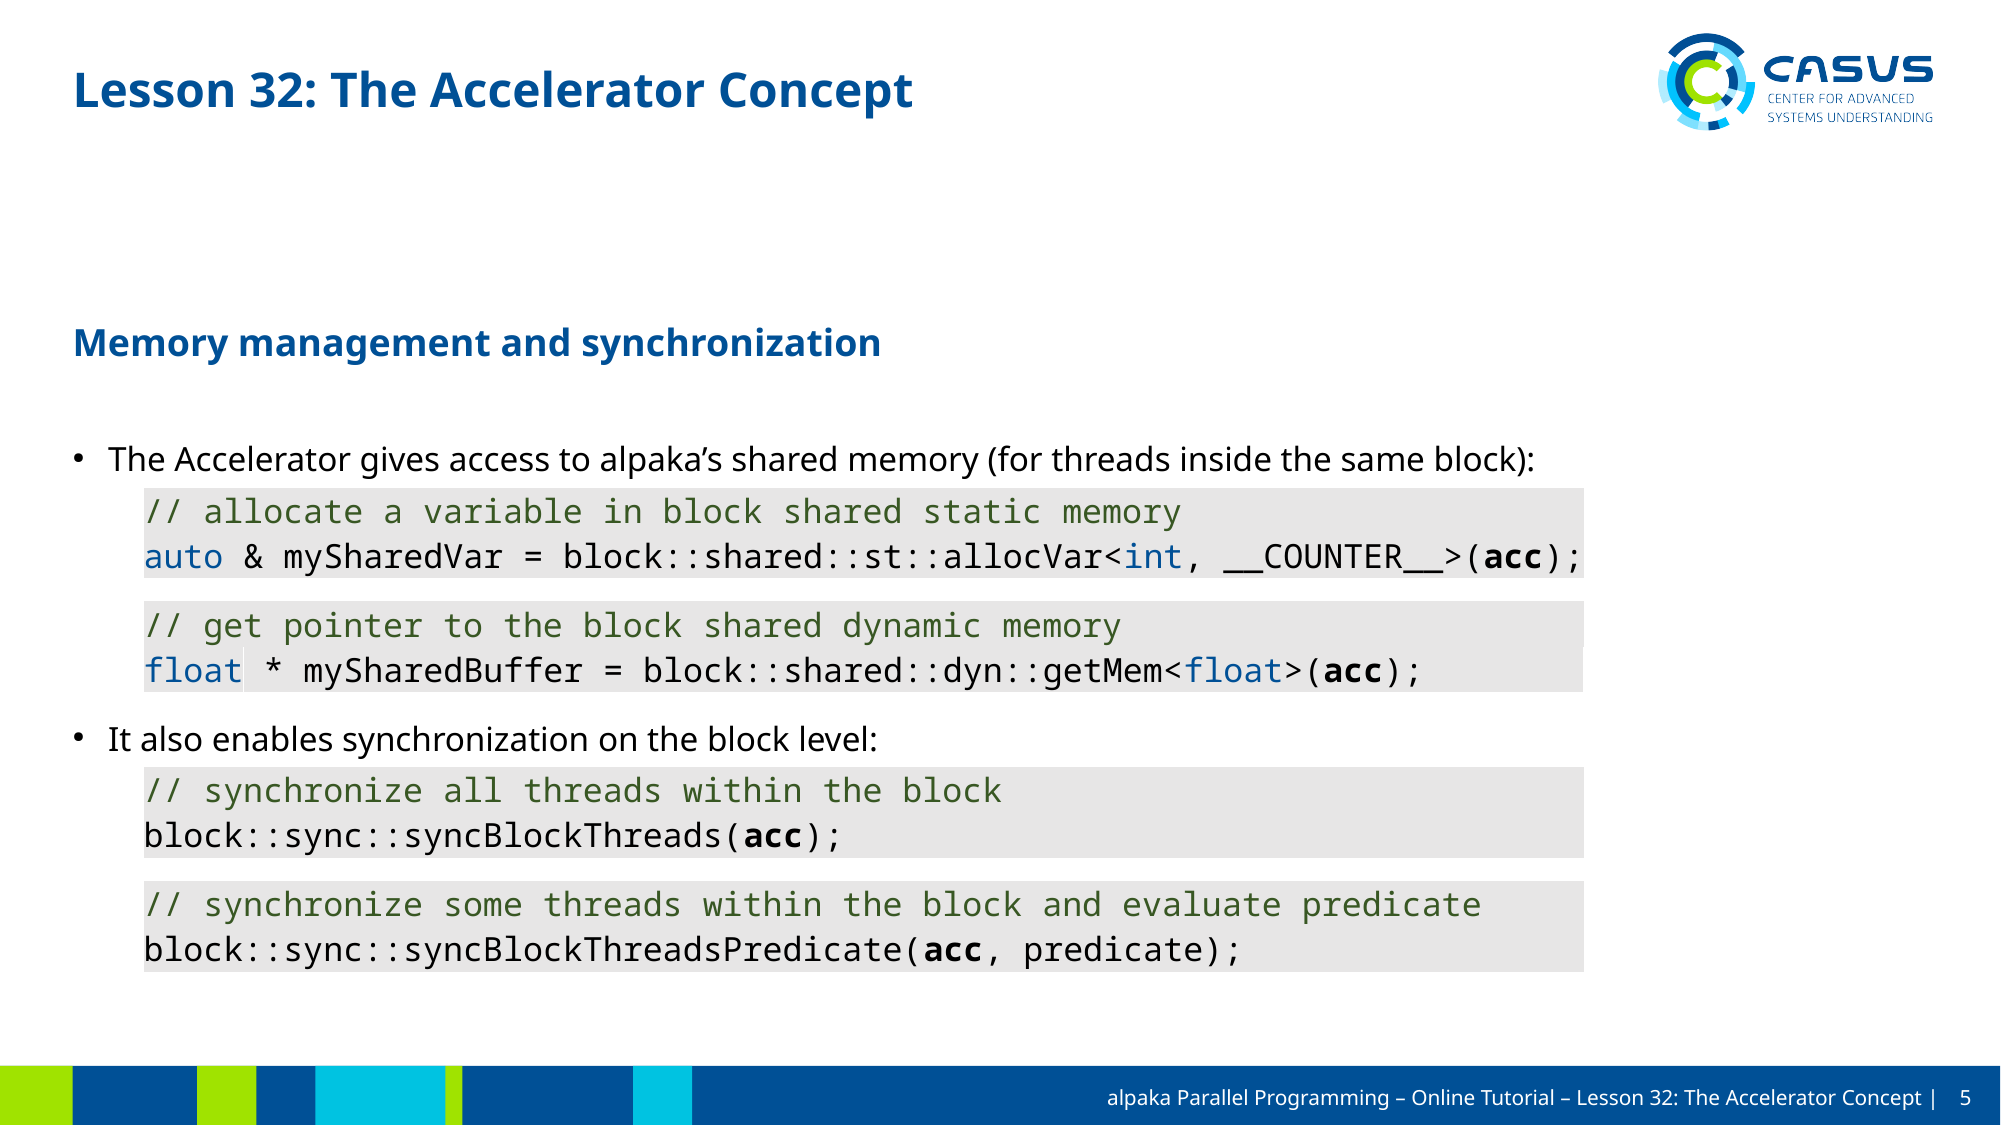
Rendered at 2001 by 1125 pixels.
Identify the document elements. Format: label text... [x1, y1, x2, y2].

picture [1658, 33, 1933, 131]
title Lesson 32: The Accelerator Concept [72, 54, 1620, 123]
list Memory management and synchronization The Accelerator gives access to alpaka’s shared memory (for threads inside the same block): // allocate a variable in block shared static memory auto & mySharedVar = block::shared::st::allocVar<int, __COUNTER__>(acc); // get pointer to the block shared dynamic memory float * mySharedBuffer = block::shared::dyn::getMem<float>(acc); It also enables synchronization on the block level: // synchronize all threads within the block block::sync::syncBlockThreads(acc); // synchronize some threads within the block and evaluate predicate block::sync::syncBlockThreadsPredicate(acc, predicate); [72, 316, 1620, 979]
